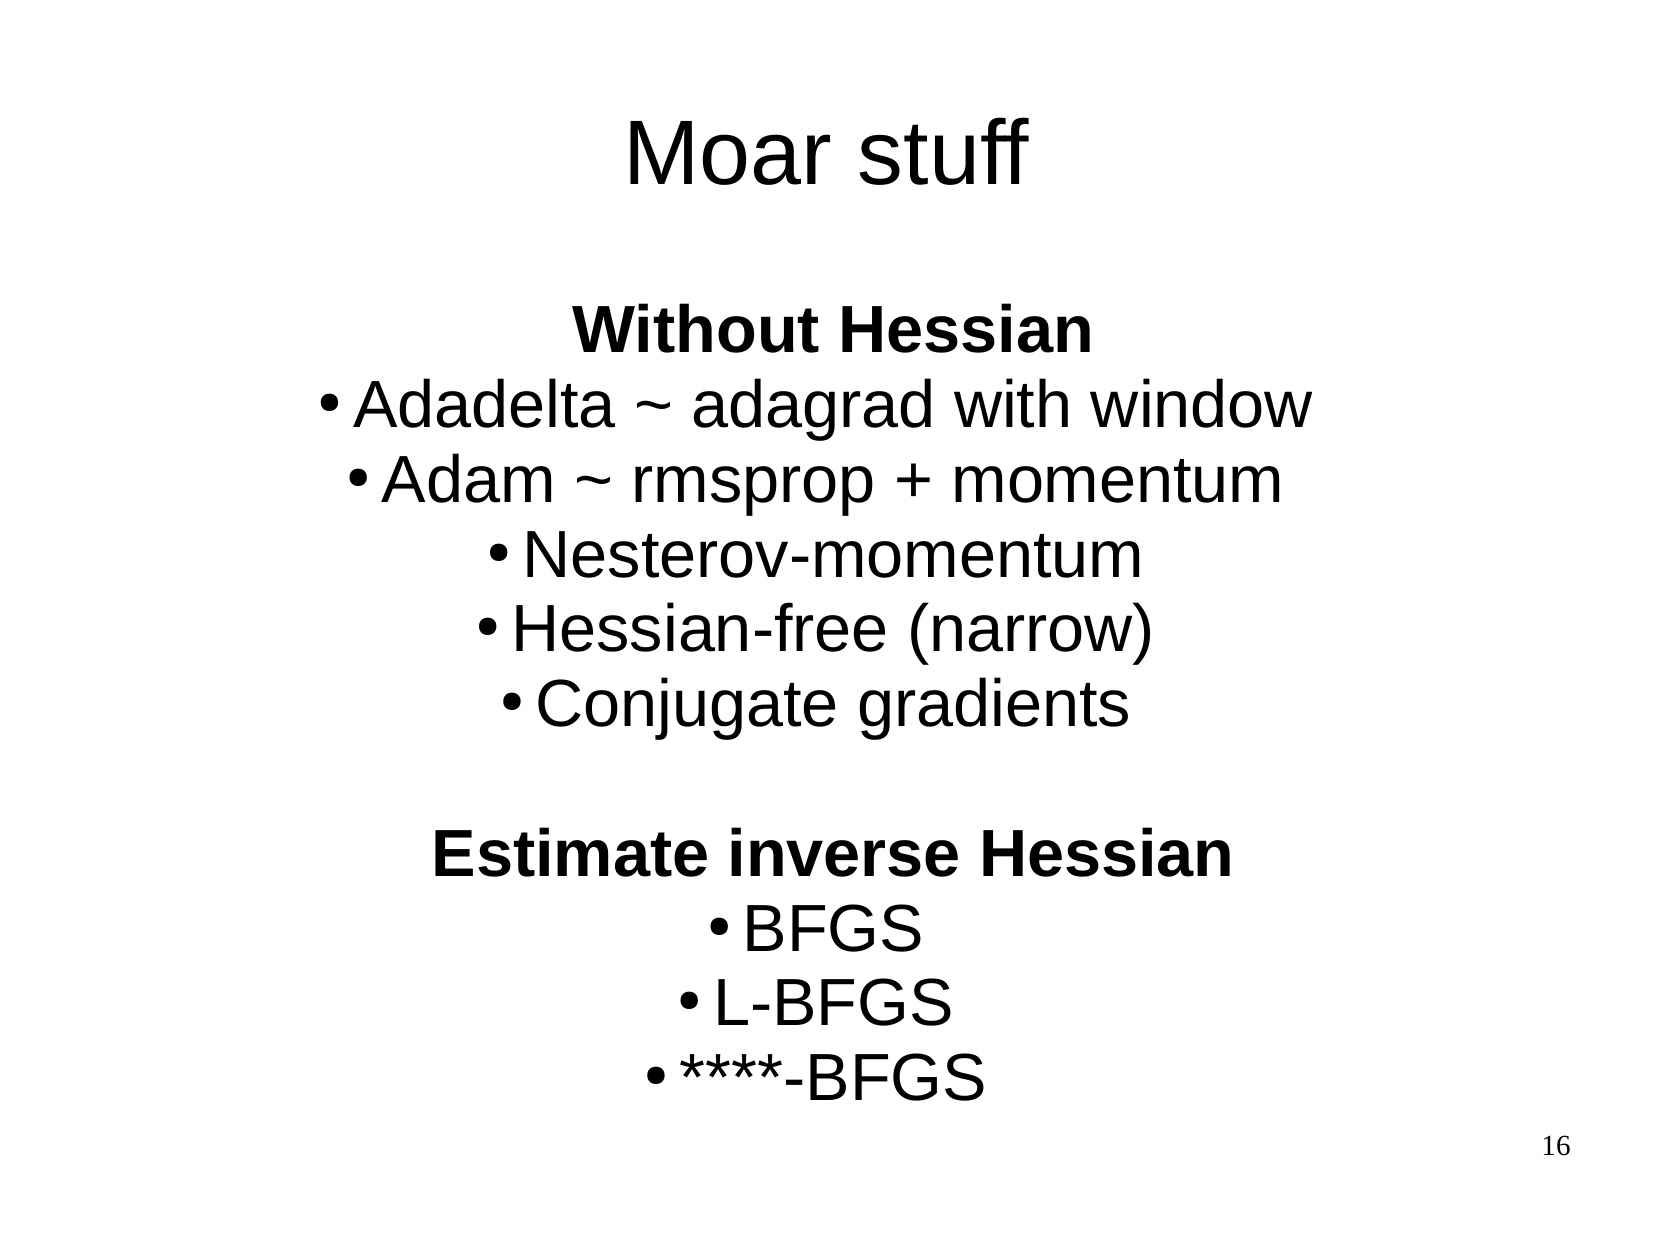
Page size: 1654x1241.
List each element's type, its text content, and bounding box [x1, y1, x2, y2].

title Moar stuff [82, 49, 1571, 257]
text_box Without Hessian Adadelta ~ adagrad with window Adam ~ rmsprop + momentum Nesterov-momentum Hessian-free (narrow) Conjugate gradients Estimate inverse Hessian BFGS L-BFGS ****-BFGS [0, 285, 1632, 1123]
